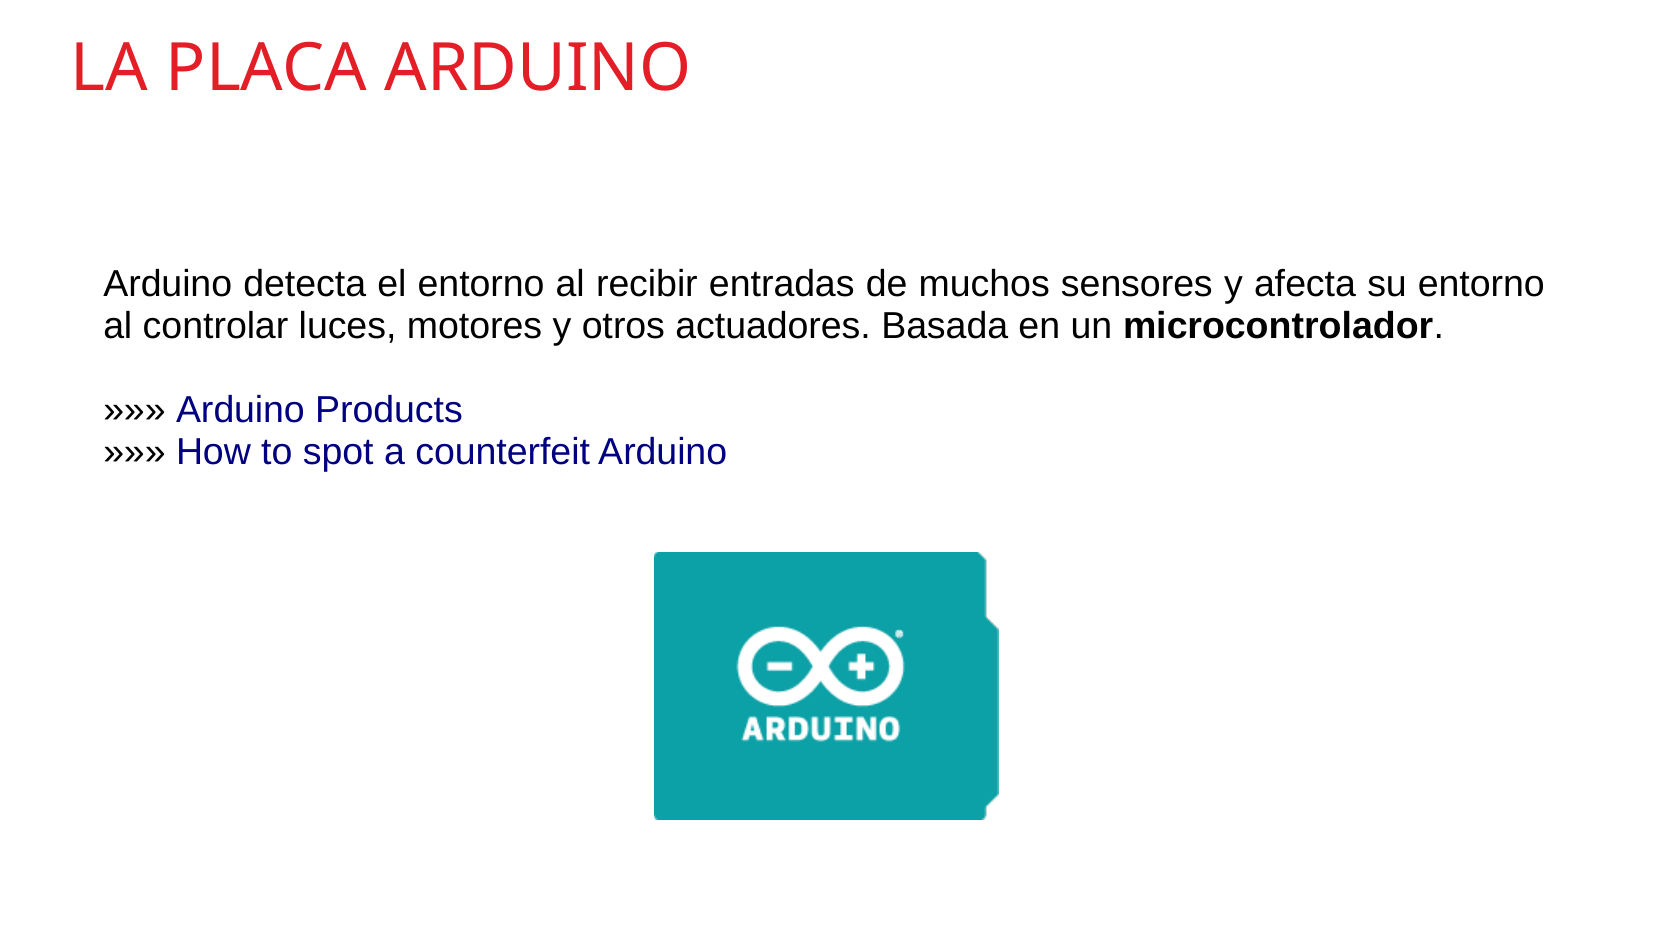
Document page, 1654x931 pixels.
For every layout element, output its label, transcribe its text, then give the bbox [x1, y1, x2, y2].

picture [654, 552, 999, 820]
text_box Arduino detecta el entorno al recibir entradas de muchos sensores y afecta su entorno al controlar luces, motores y otros actuadores. Basada en un microcontrolador. »»» Arduino Products »»» How to spot a counterfeit Arduino [88, 255, 1565, 481]
title LA PLACA ARDUINO [70, 11, 1347, 118]
